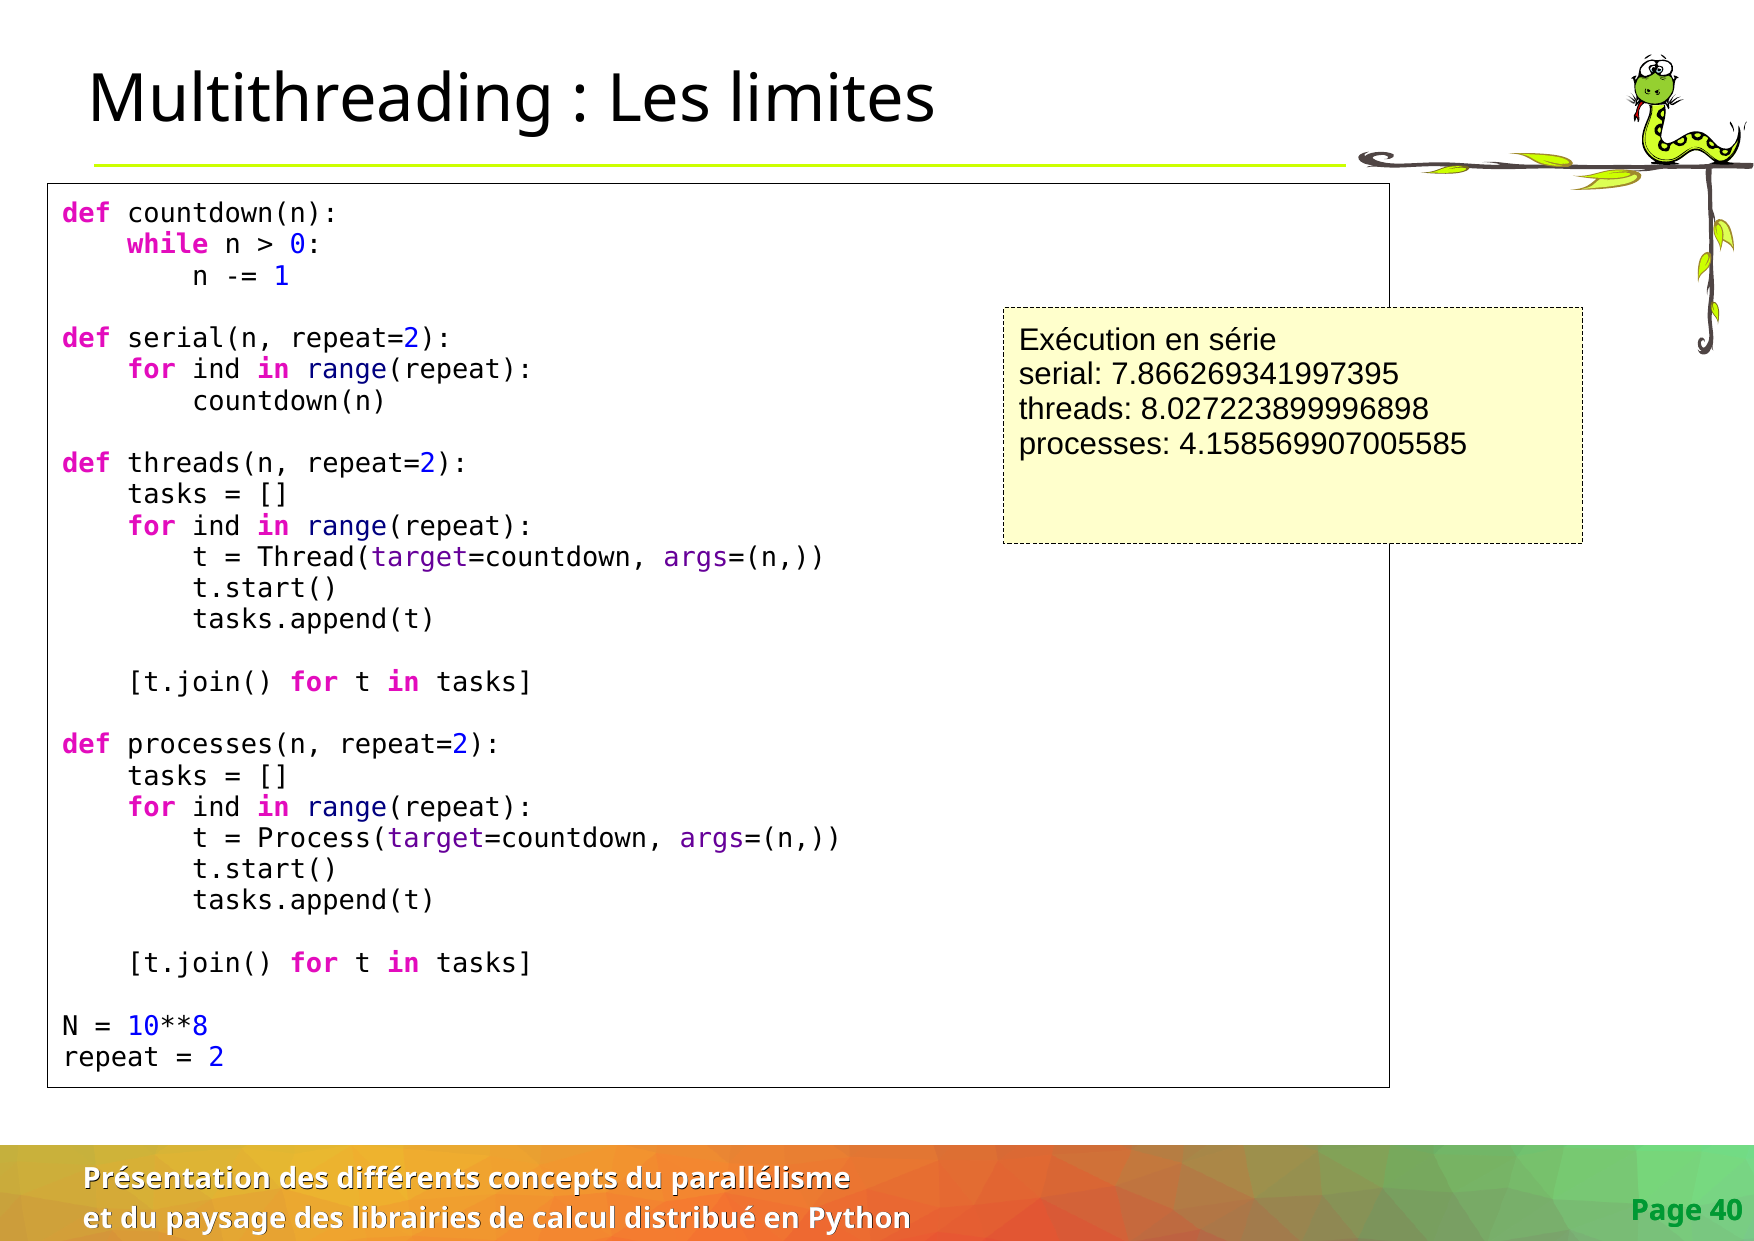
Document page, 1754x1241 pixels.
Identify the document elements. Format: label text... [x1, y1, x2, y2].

title Multithreading : Les limites [87, 31, 1667, 160]
text_box def countdown(n): while n > 0: n -= 1 def serial(n, repeat=2): for ind in range(repeat): countdown(n) def threads(n, repeat=2): tasks = [] for ind in range(repeat): t = Thread(target=countdown, args=(n,)) t.start() tasks.append(t) [t.join() for t in tasks] def processes(n, repeat=2): tasks = [] for ind in range(repeat): t = Process(target=countdown, args=(n,)) t.start() tasks.append(t) [t.join() for t in tasks] N = 10**8 repeat = 2 [47, 183, 1390, 1088]
text_box Exécution en série serial: 7.866269341997395 threads: 8.027223899996898 processes: 4.158569907005585 [1003, 307, 1583, 544]
picture [0, 1145, 1754, 1241]
